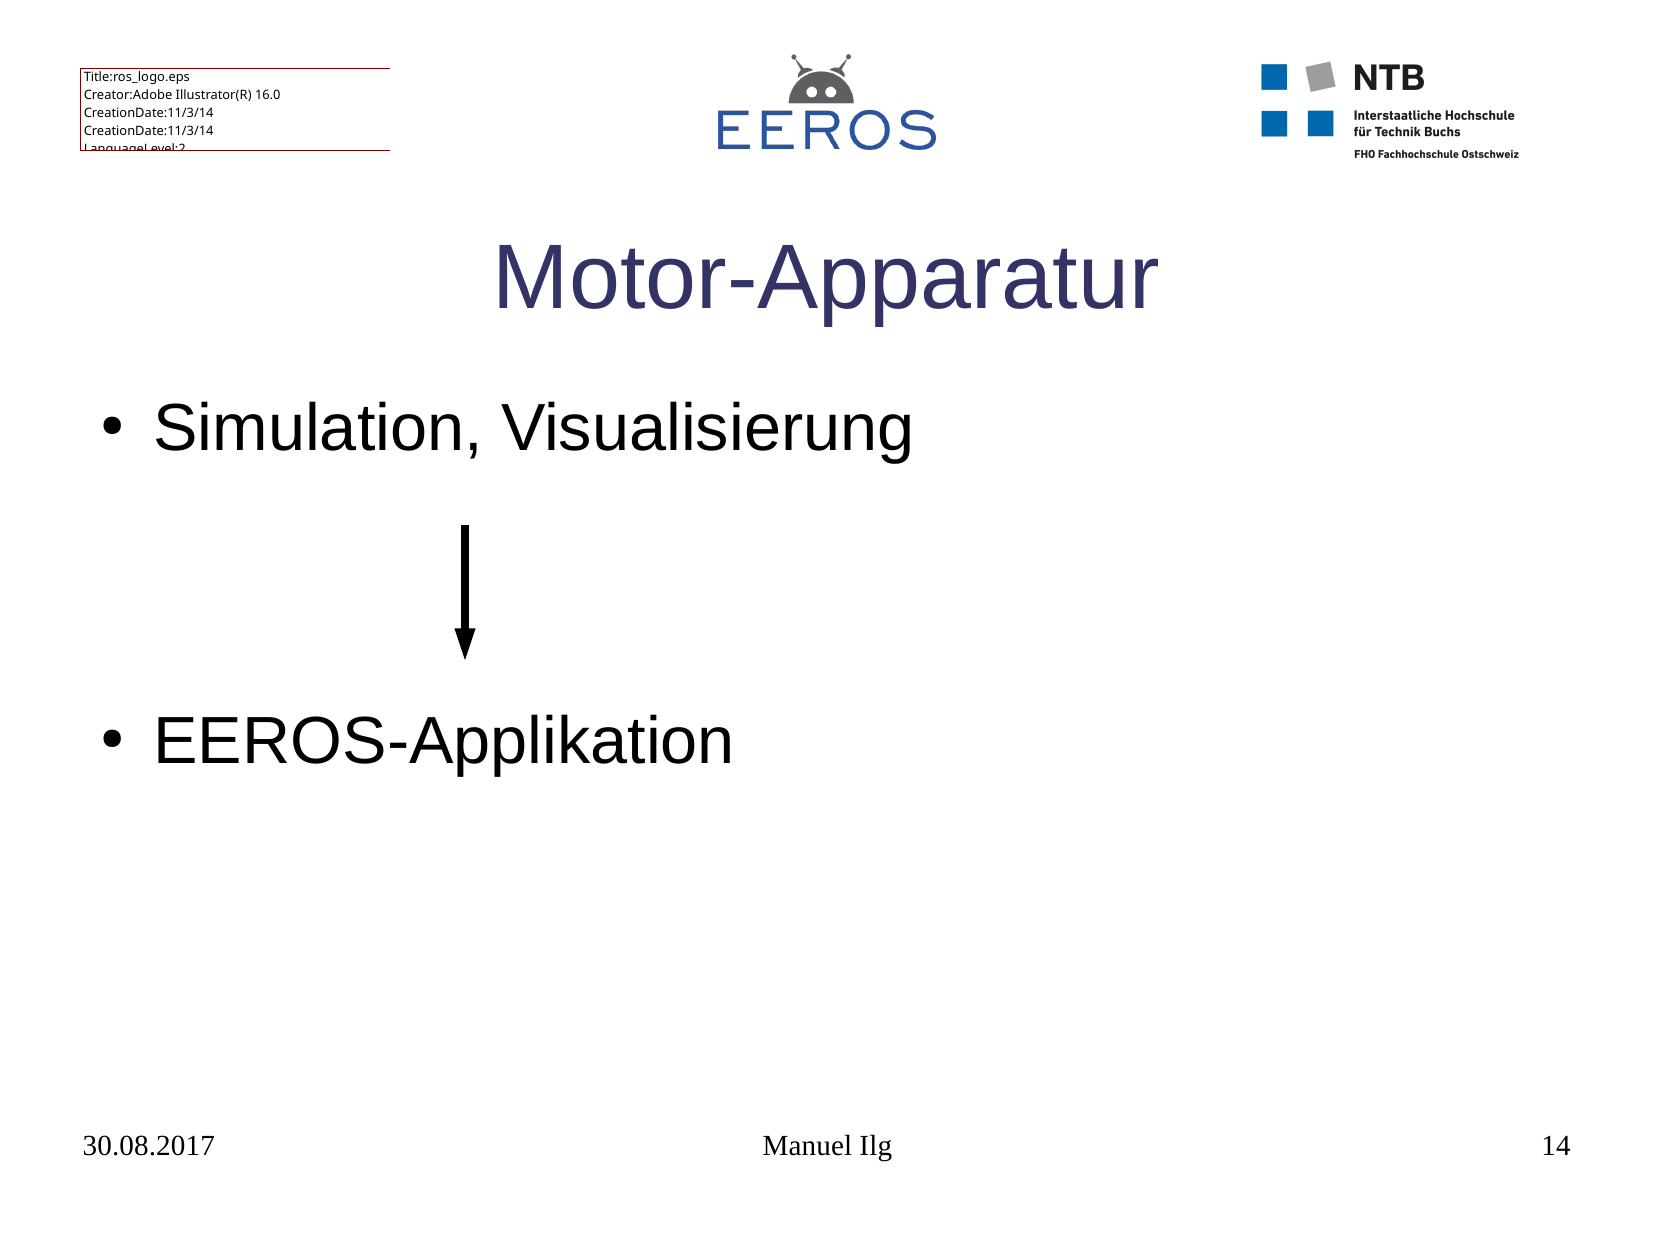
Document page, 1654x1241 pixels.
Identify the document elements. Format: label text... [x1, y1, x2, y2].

list Simulation, Visualisierung EEROS-Applikation [82, 390, 1571, 1010]
picture [718, 54, 936, 150]
picture [1232, 48, 1531, 168]
title Motor-Apparatur [82, 173, 1571, 381]
